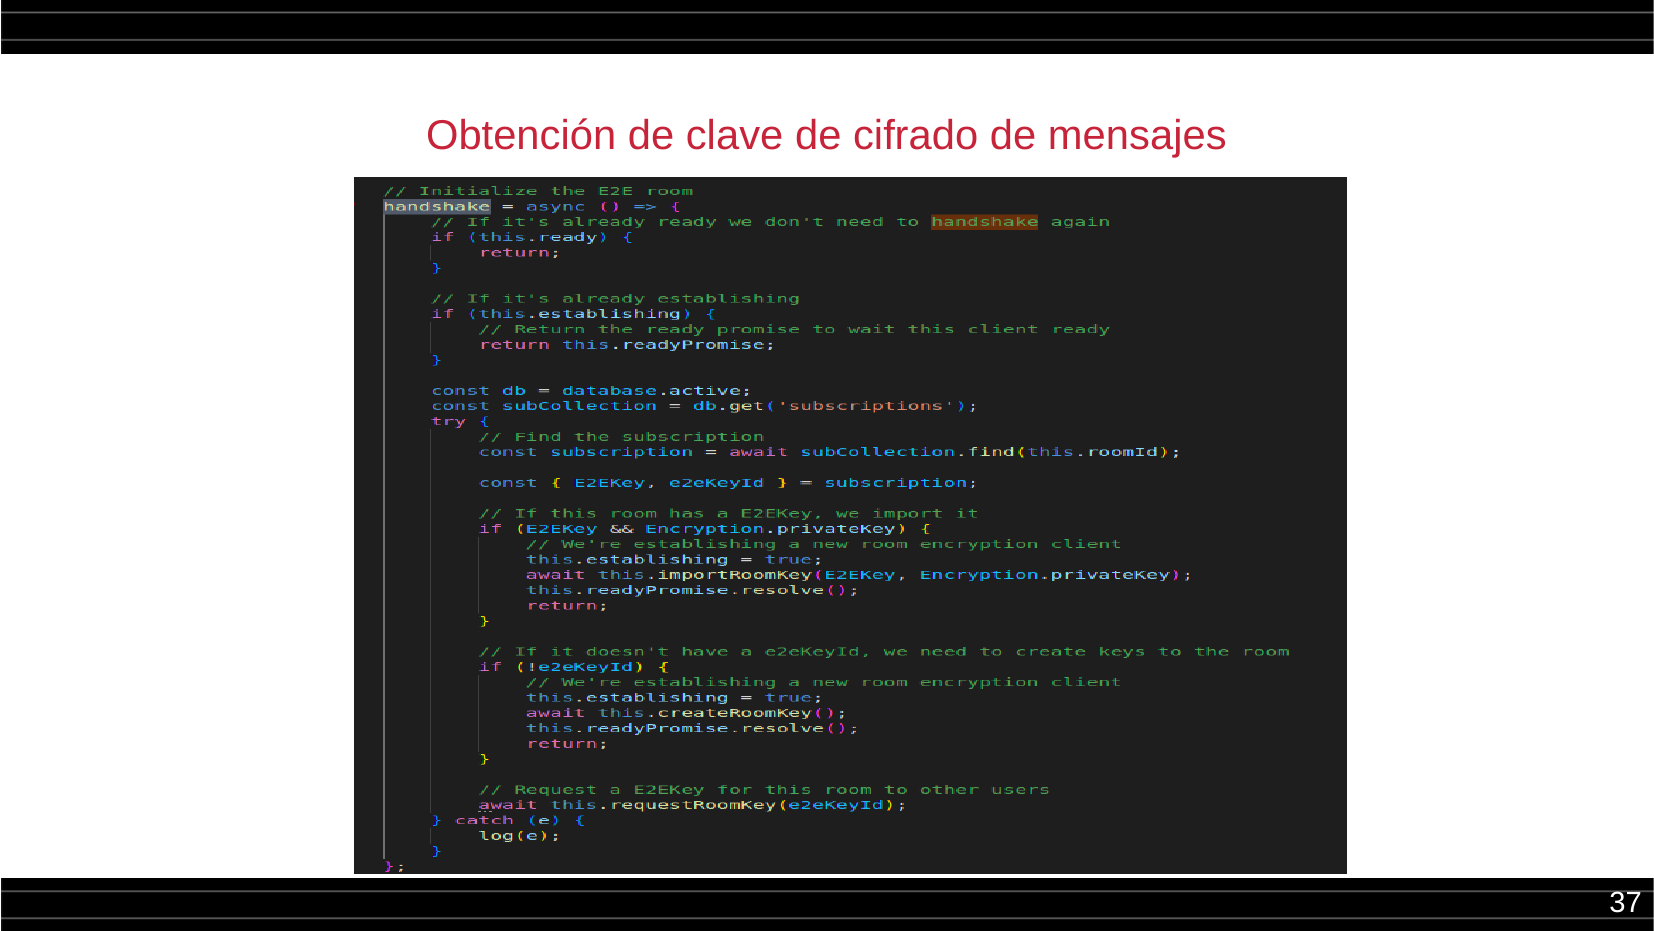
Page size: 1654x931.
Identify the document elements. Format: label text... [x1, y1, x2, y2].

picture [354, 177, 1347, 875]
picture [1, 878, 1654, 931]
picture [1, 0, 1654, 54]
title Obtención de clave de cifrado de mensajes [82, 92, 1571, 178]
